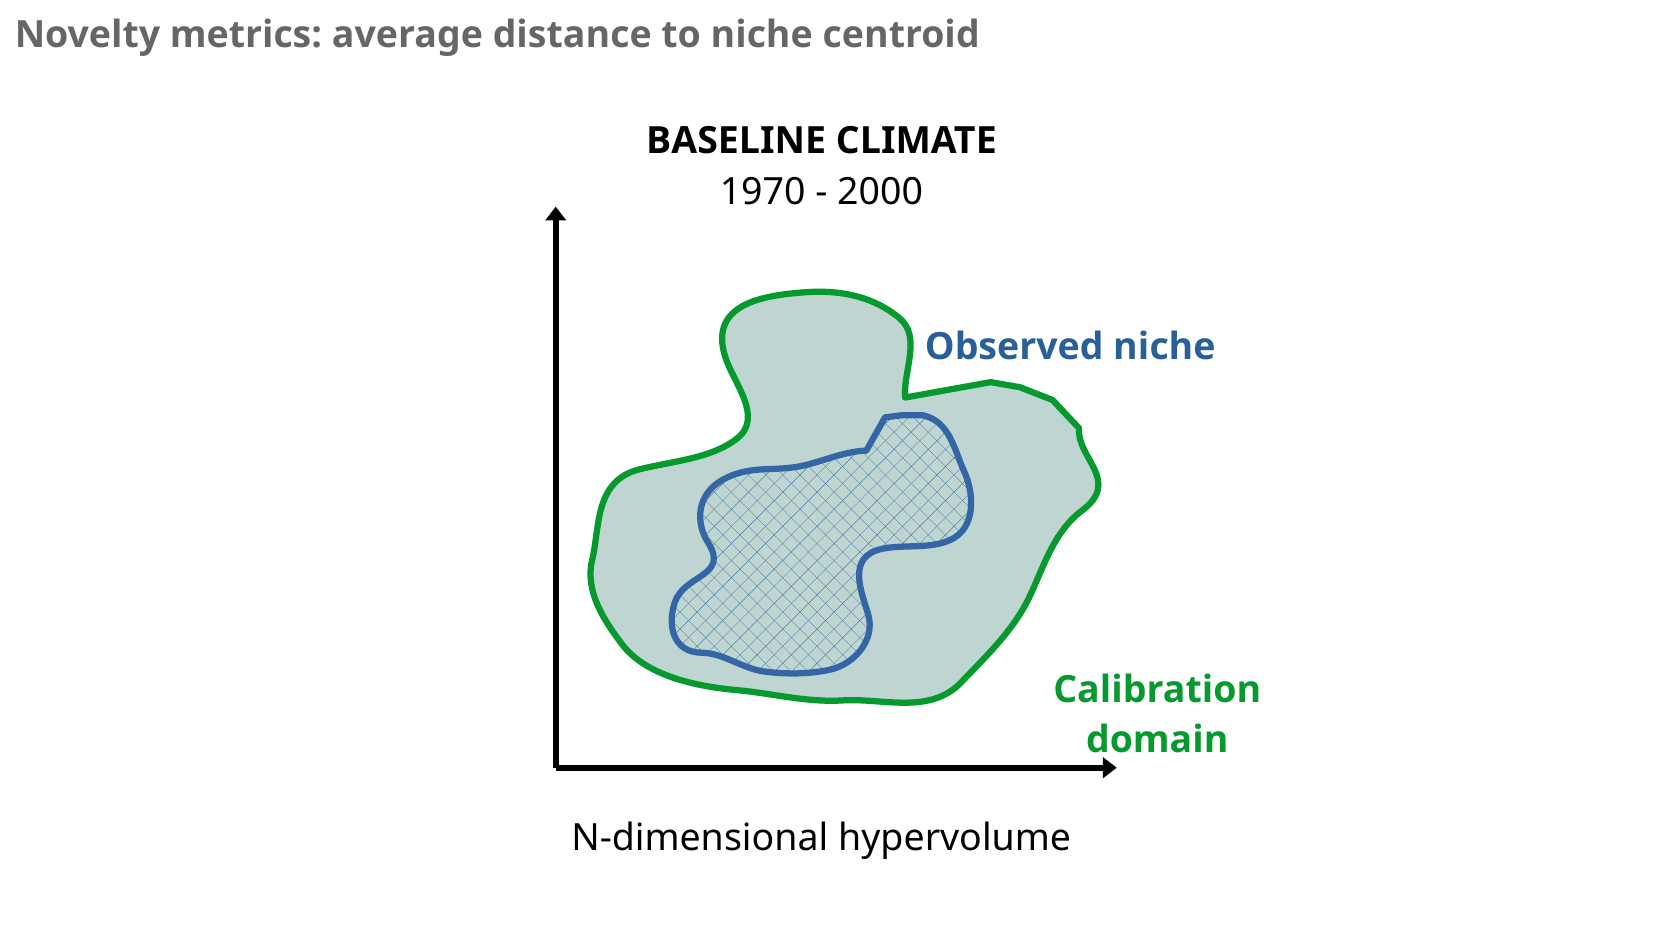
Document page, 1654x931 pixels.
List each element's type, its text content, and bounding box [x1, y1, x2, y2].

text_box N-dimensional hypervolume [555, 803, 1088, 869]
text_box [590, 291, 1099, 703]
text_box Observed niche [893, 312, 1248, 378]
text_box BASELINE CLIMATE 1970 - 2000 [614, 106, 1029, 224]
text_box Calibration domain [980, 654, 1335, 721]
text_box Novelty metrics: average distance to niche centroid [0, 0, 1654, 118]
